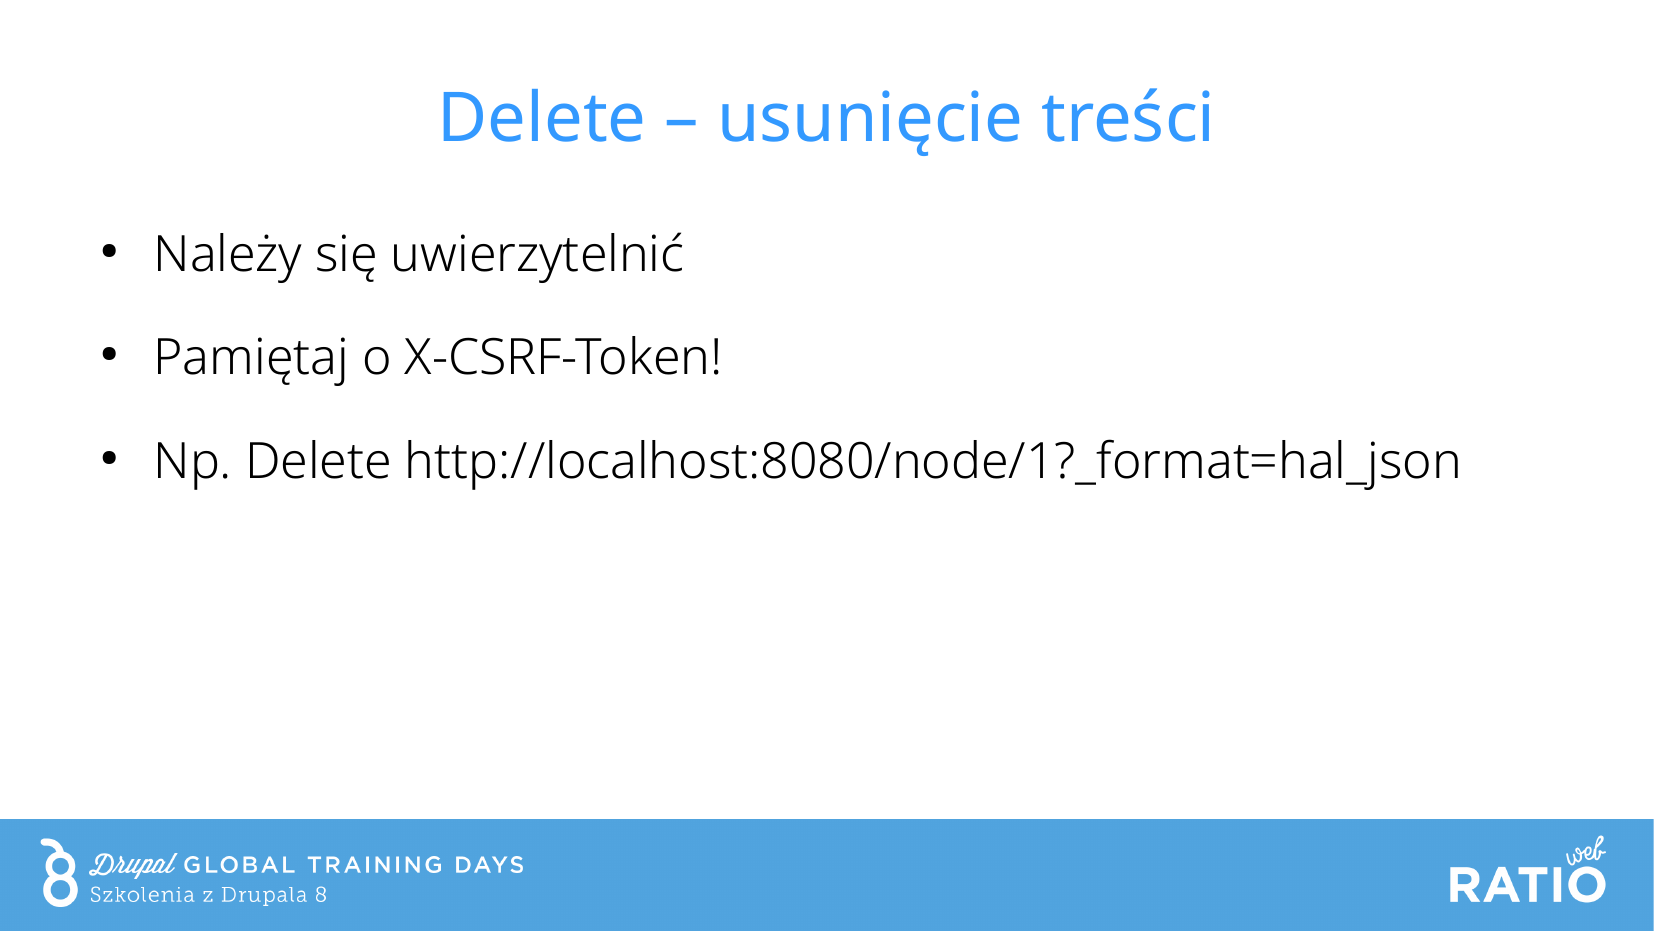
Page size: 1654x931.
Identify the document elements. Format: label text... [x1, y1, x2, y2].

picture [0, 0, 1654, 931]
list Należy się uwierzytelnić Pamiętaj o X-CSRF-Token! Np. Delete http://localhost:8080/node/1?_format=hal_json [82, 217, 1571, 758]
title Delete – usunięcie treści [82, 37, 1571, 193]
